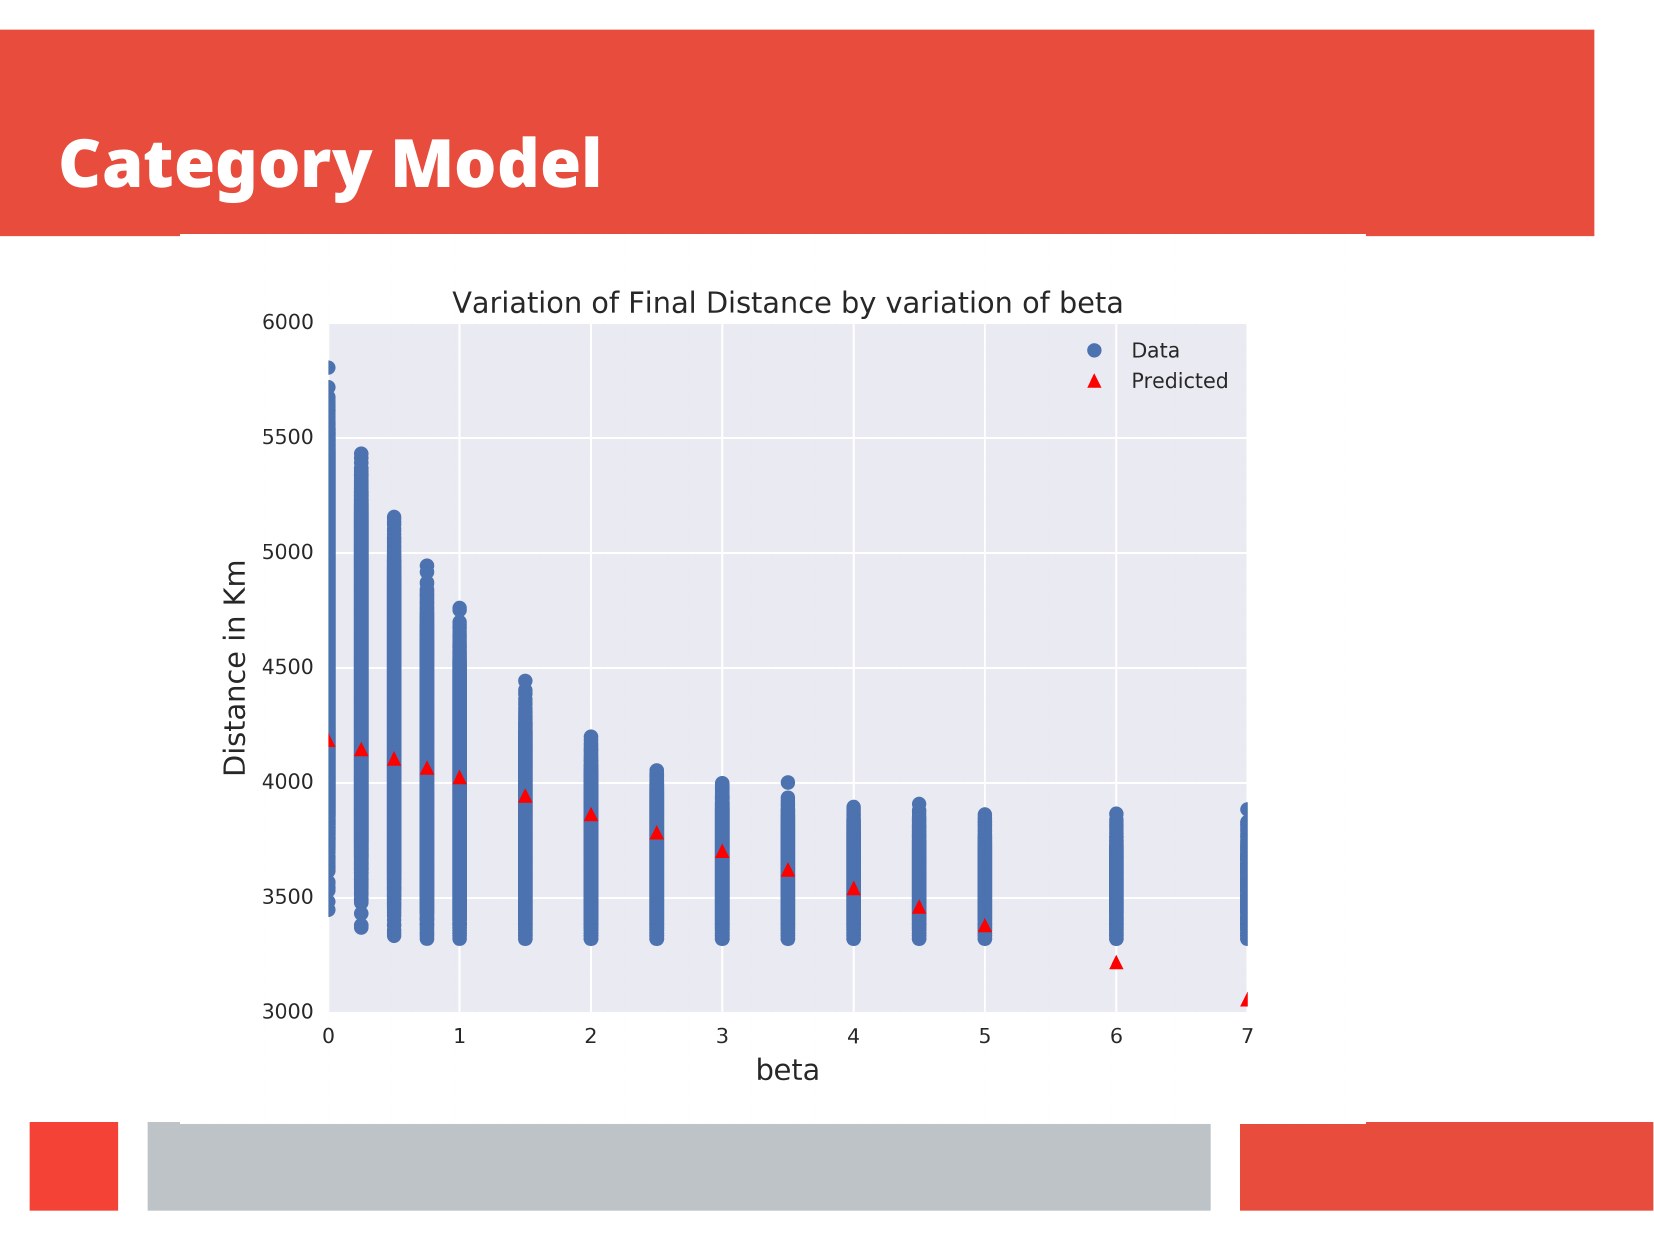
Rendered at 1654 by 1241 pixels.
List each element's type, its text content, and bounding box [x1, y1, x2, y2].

title Category Model [59, 59, 1595, 207]
picture [180, 234, 1366, 1124]
